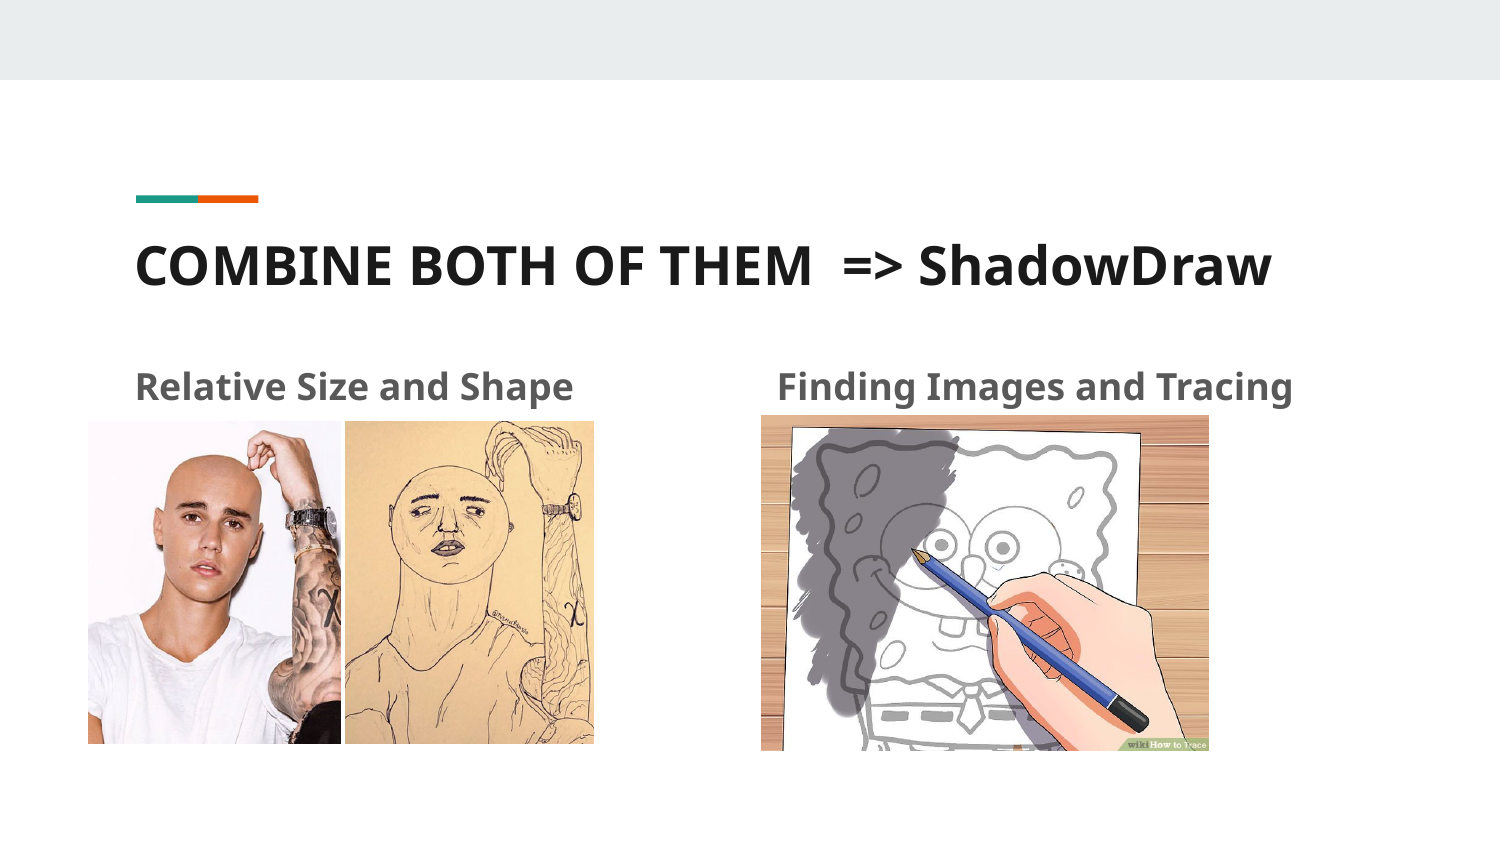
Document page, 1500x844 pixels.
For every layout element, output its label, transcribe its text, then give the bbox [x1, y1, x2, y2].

picture [88, 421, 594, 744]
picture [761, 415, 1209, 751]
list Relative Size and Shape [119, 341, 739, 712]
list Finding Images and Tracing [761, 341, 1381, 712]
title COMBINE BOTH OF THEM => ShadowDraw [119, 216, 1381, 305]
